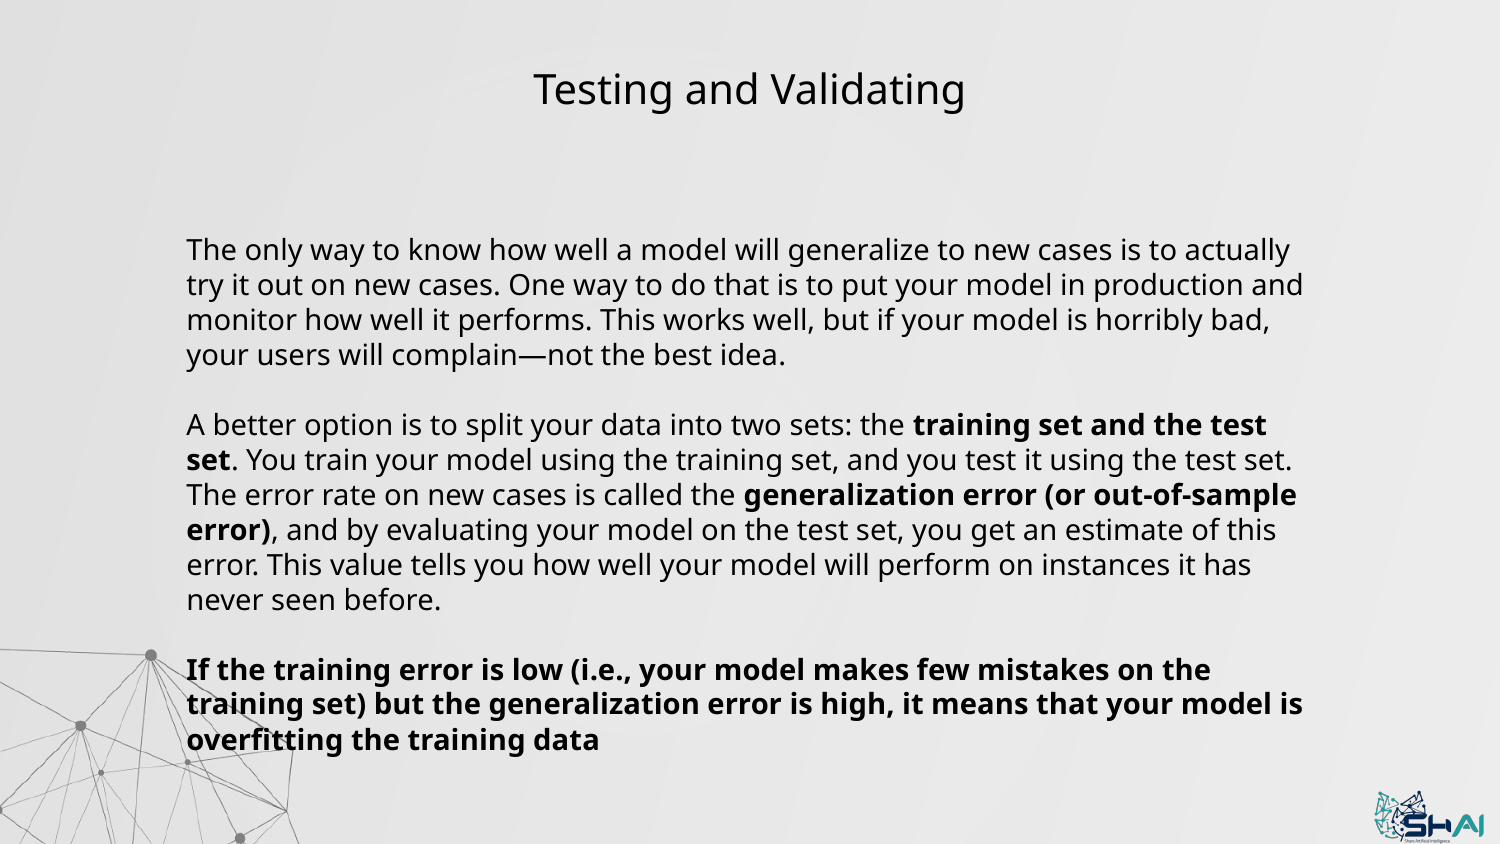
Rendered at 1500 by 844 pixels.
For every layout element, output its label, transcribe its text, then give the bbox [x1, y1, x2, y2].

picture [0, 0, 1500, 844]
text_box Testing and Validating [469, 48, 1031, 129]
text_box The only way to know how well a model will generalize to new cases is to actually try it out on new cases. One way to do that is to put your model in production and monitor how well it performs. This works well, but if your model is horribly bad, your users will complain—not the best idea. A better option is to split your data into two sets: the training set and the test set. You train your model using the training set, and you test it using the test set. The error rate on new cases is called the generalization error (or out-of-sample error), and by evaluating your model on the test set, you get an estimate of this error. This value tells you how well your model will perform on instances it has never seen before. If the training error is low (i.e., your model makes few mistakes on the training set) but the generalization error is high, it means that your model is overfitting the training data [171, 216, 1329, 806]
